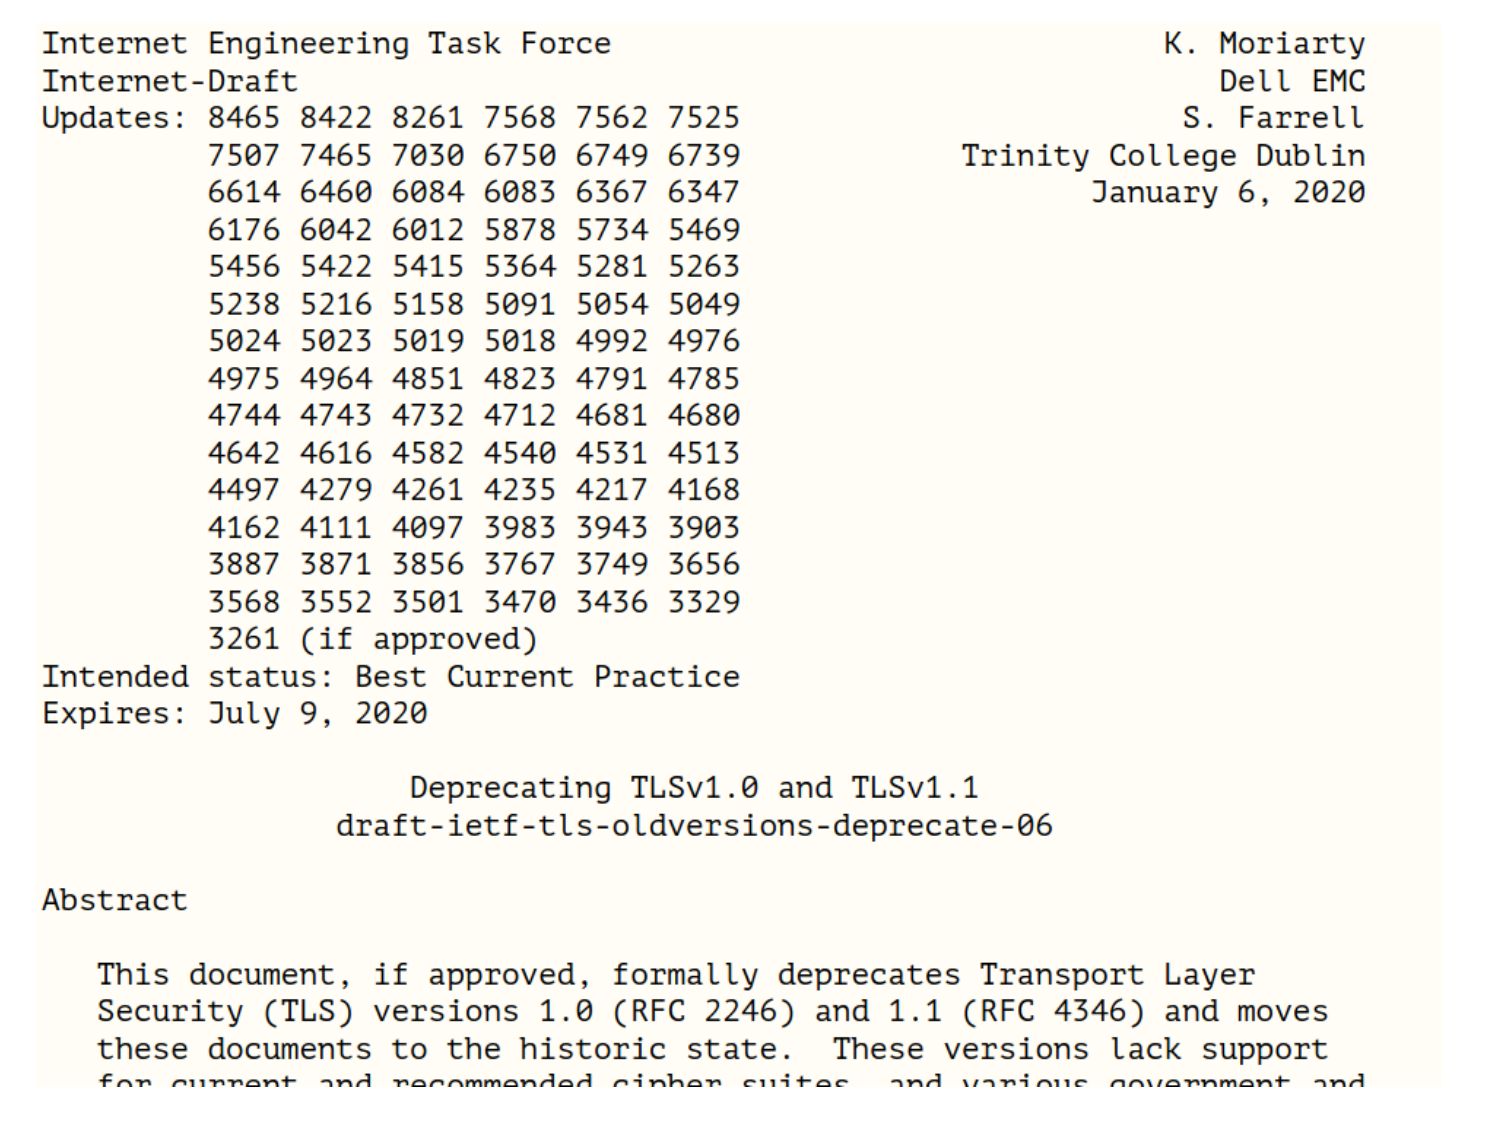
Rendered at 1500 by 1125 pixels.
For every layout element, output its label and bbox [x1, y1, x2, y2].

picture [36, 23, 1442, 1087]
